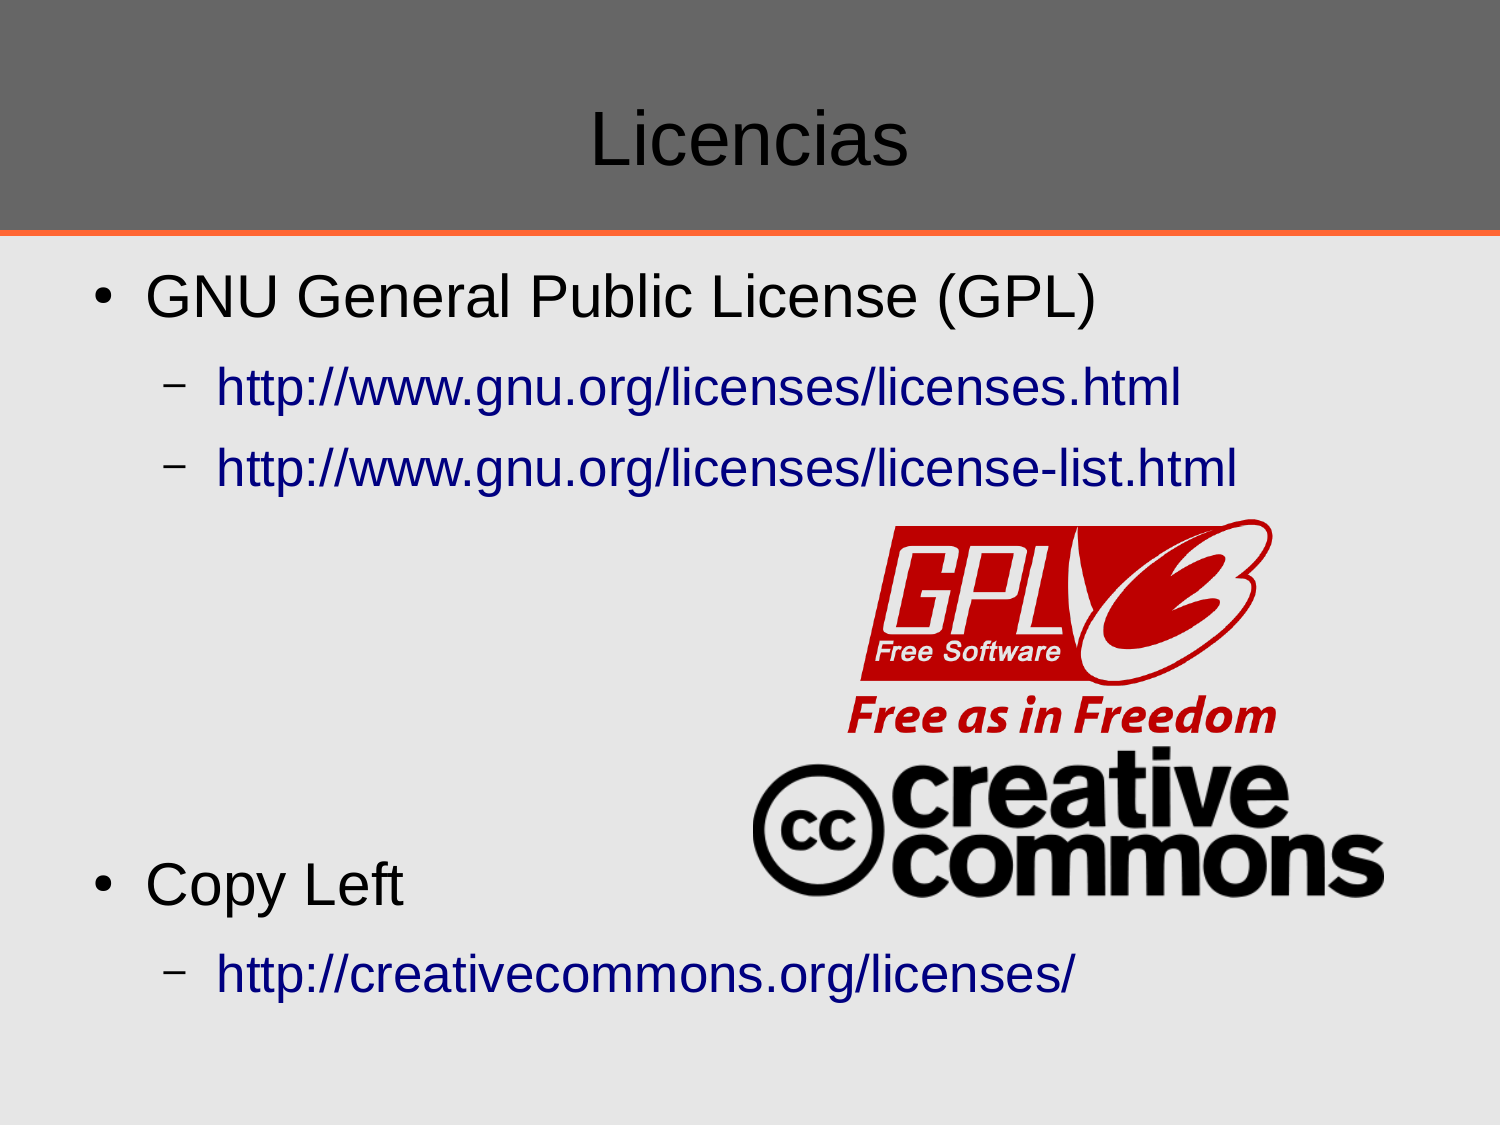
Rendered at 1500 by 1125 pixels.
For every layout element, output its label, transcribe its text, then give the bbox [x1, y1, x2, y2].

list GNU General Public License (GPL) http://www.gnu.org/licenses/licenses.html http://www.gnu.org/licenses/license-list.html Copy Left http://creativecommons.org/licenses/ [75, 263, 1425, 1063]
title Licencias [75, 44, 1425, 233]
picture [753, 746, 1384, 898]
picture [847, 519, 1276, 733]
